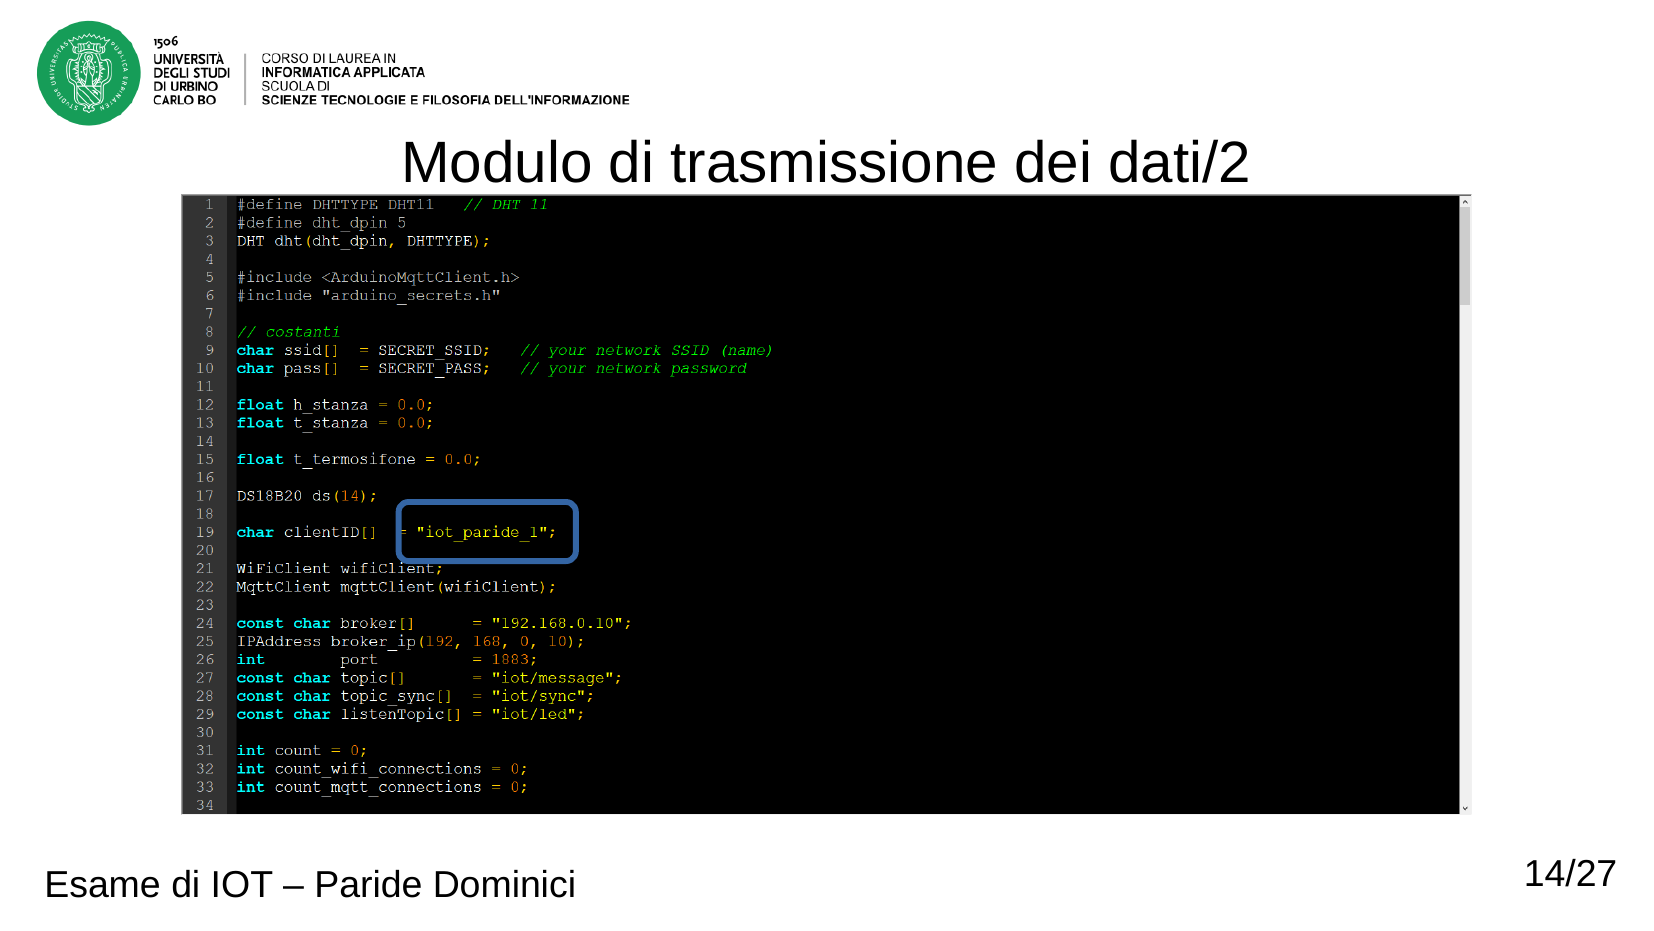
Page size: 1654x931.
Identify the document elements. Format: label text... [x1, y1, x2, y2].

text_box Esame di IOT – Paride Dominici [29, 856, 680, 914]
text_box <numero>/27 [1387, 845, 1625, 916]
picture [181, 207, 1472, 815]
picture [25, 17, 650, 128]
title Modulo di trasmissione dei dati/2 [82, 118, 1571, 207]
